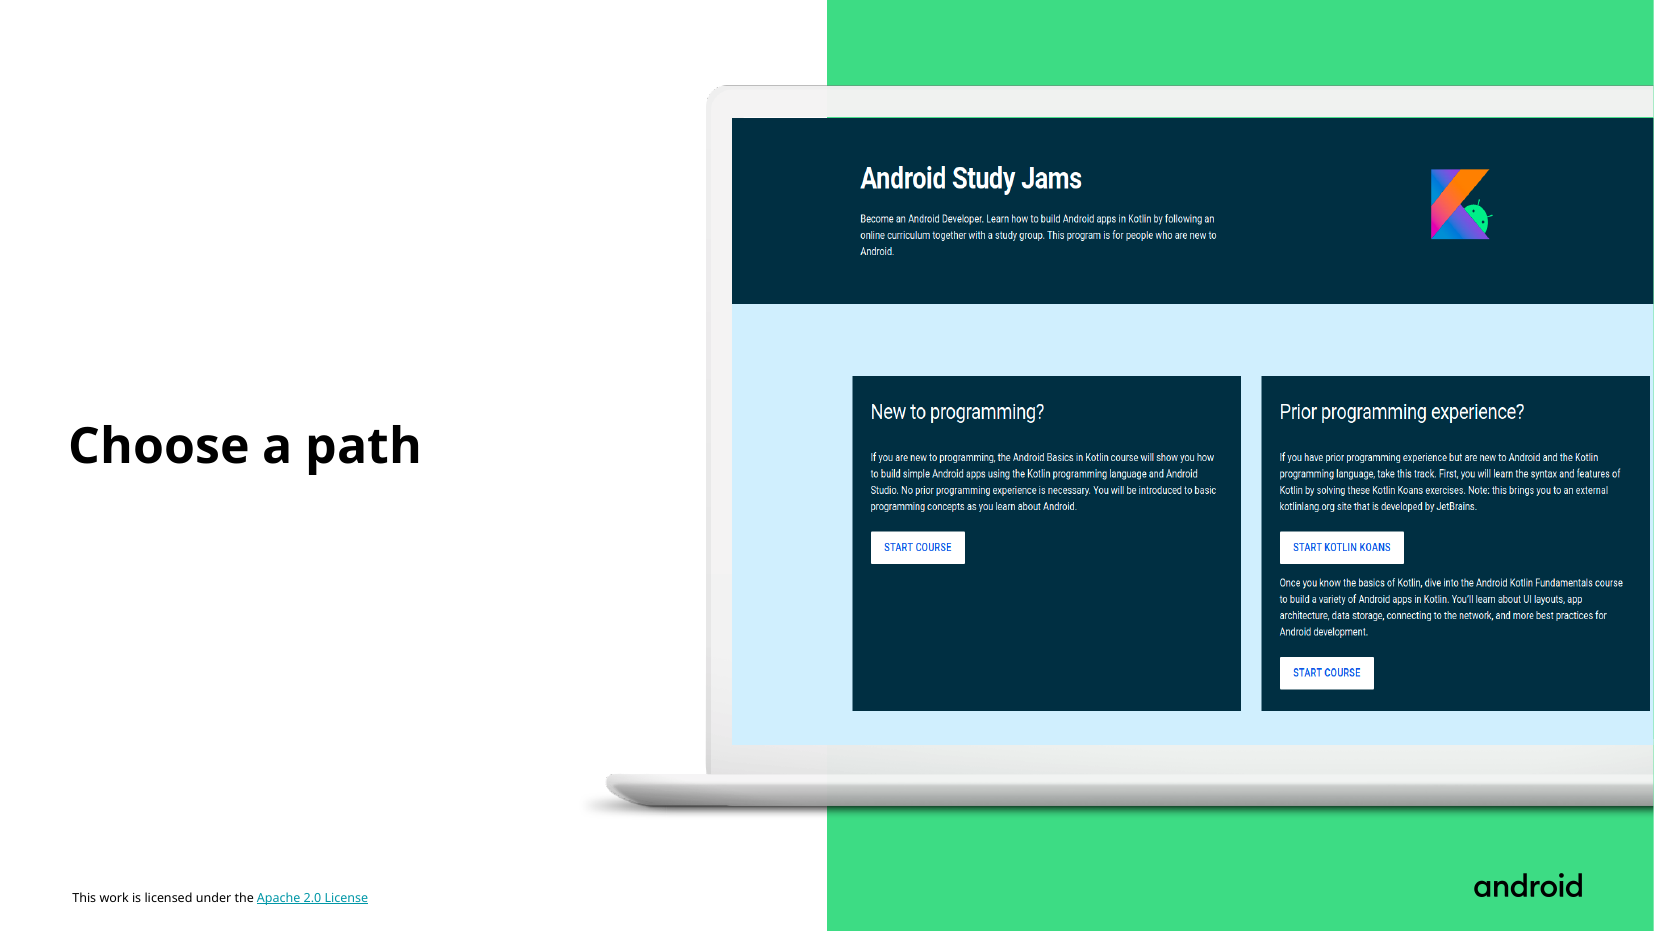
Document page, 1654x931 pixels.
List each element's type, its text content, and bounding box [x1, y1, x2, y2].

picture [913, 173, 925, 188]
picture [1009, 232, 1016, 238]
picture [1065, 215, 1072, 222]
picture [1432, 170, 1488, 239]
picture [947, 232, 955, 238]
picture [1071, 173, 1081, 188]
picture [861, 167, 902, 188]
picture [906, 173, 912, 188]
picture [1045, 215, 1054, 222]
picture [954, 168, 966, 188]
picture [955, 218, 965, 222]
picture [1023, 168, 1033, 188]
picture [968, 167, 1001, 188]
picture [1172, 215, 1179, 222]
title Choose a path [53, 398, 620, 532]
picture [934, 167, 944, 188]
picture [991, 217, 1002, 222]
picture [1036, 173, 1068, 188]
picture [1004, 173, 1014, 194]
picture [1022, 234, 1029, 240]
picture [1194, 234, 1205, 238]
picture [492, 0, 1654, 931]
